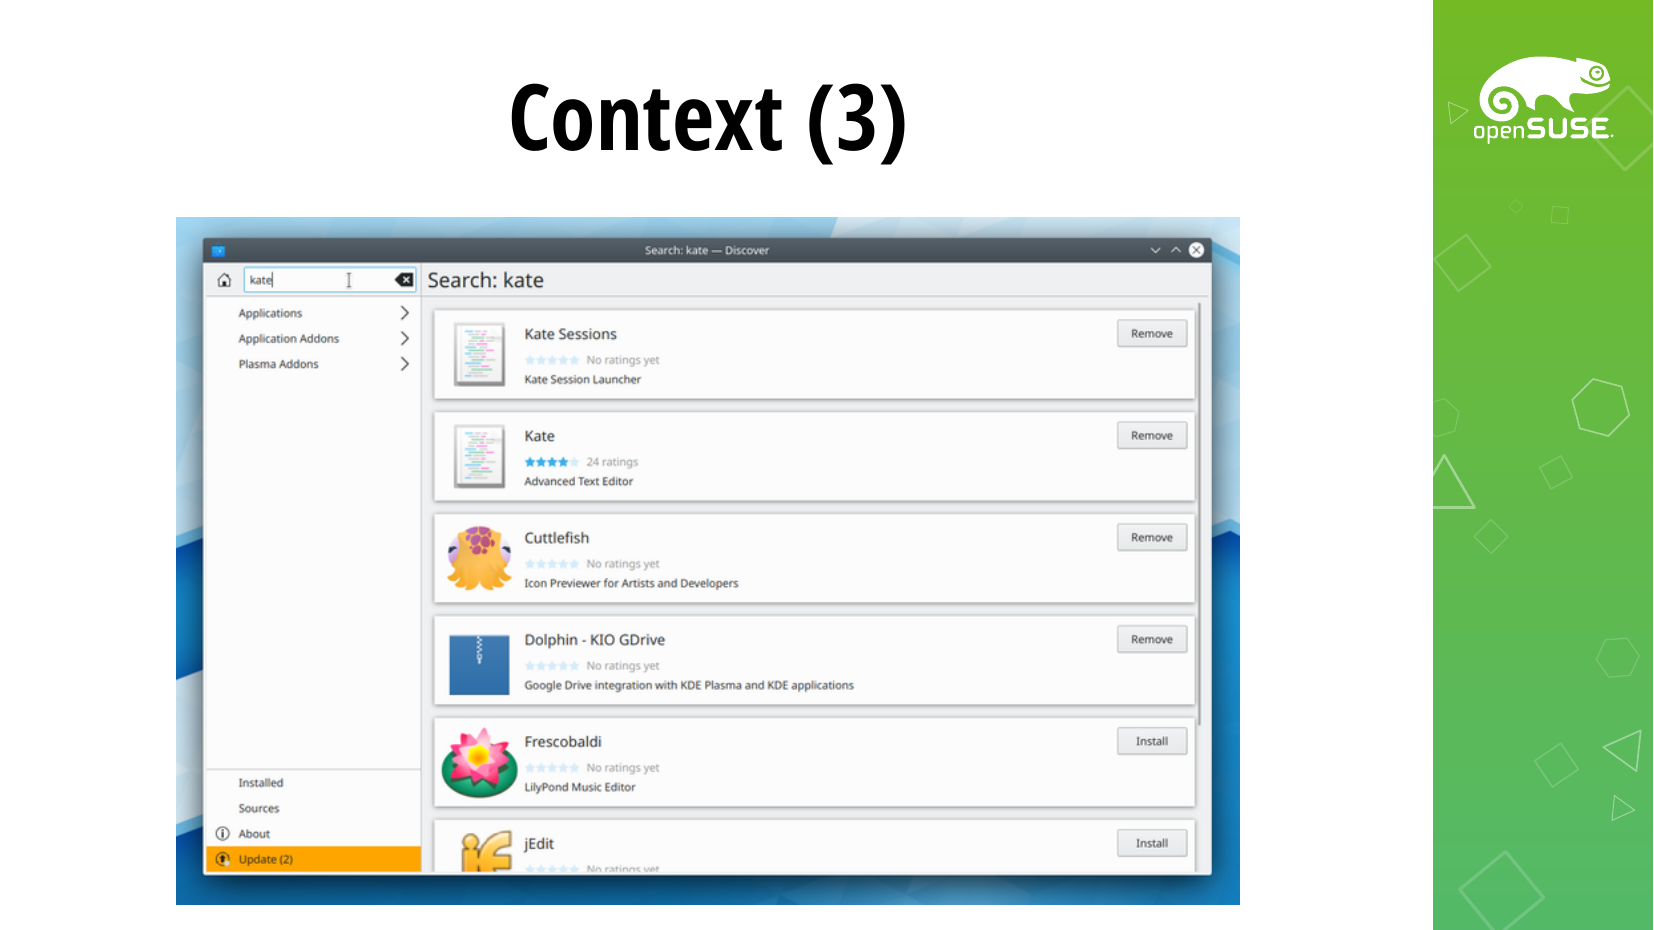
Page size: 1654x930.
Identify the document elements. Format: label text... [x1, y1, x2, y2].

picture [176, 217, 1240, 906]
title Context (3) [82, 37, 1336, 193]
